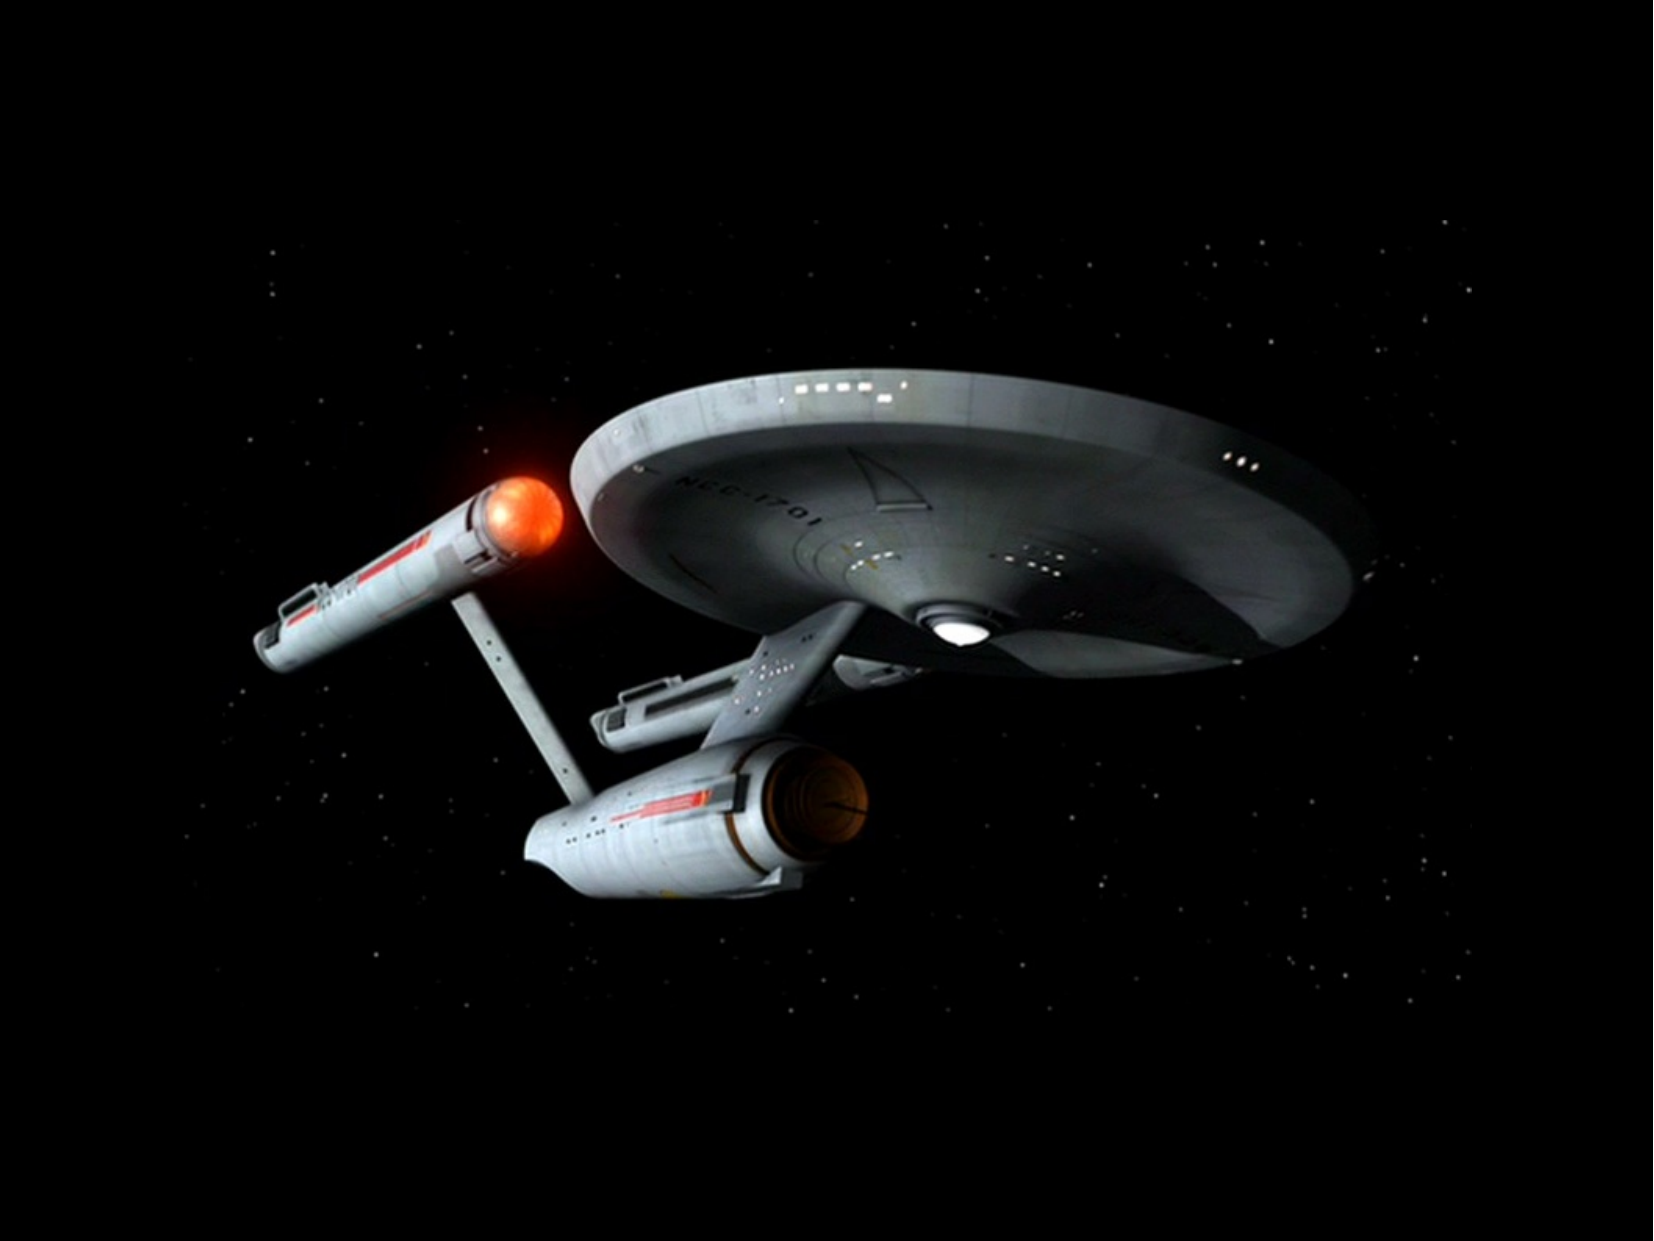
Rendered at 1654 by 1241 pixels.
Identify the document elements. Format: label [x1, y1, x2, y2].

picture [182, 220, 1472, 1016]
